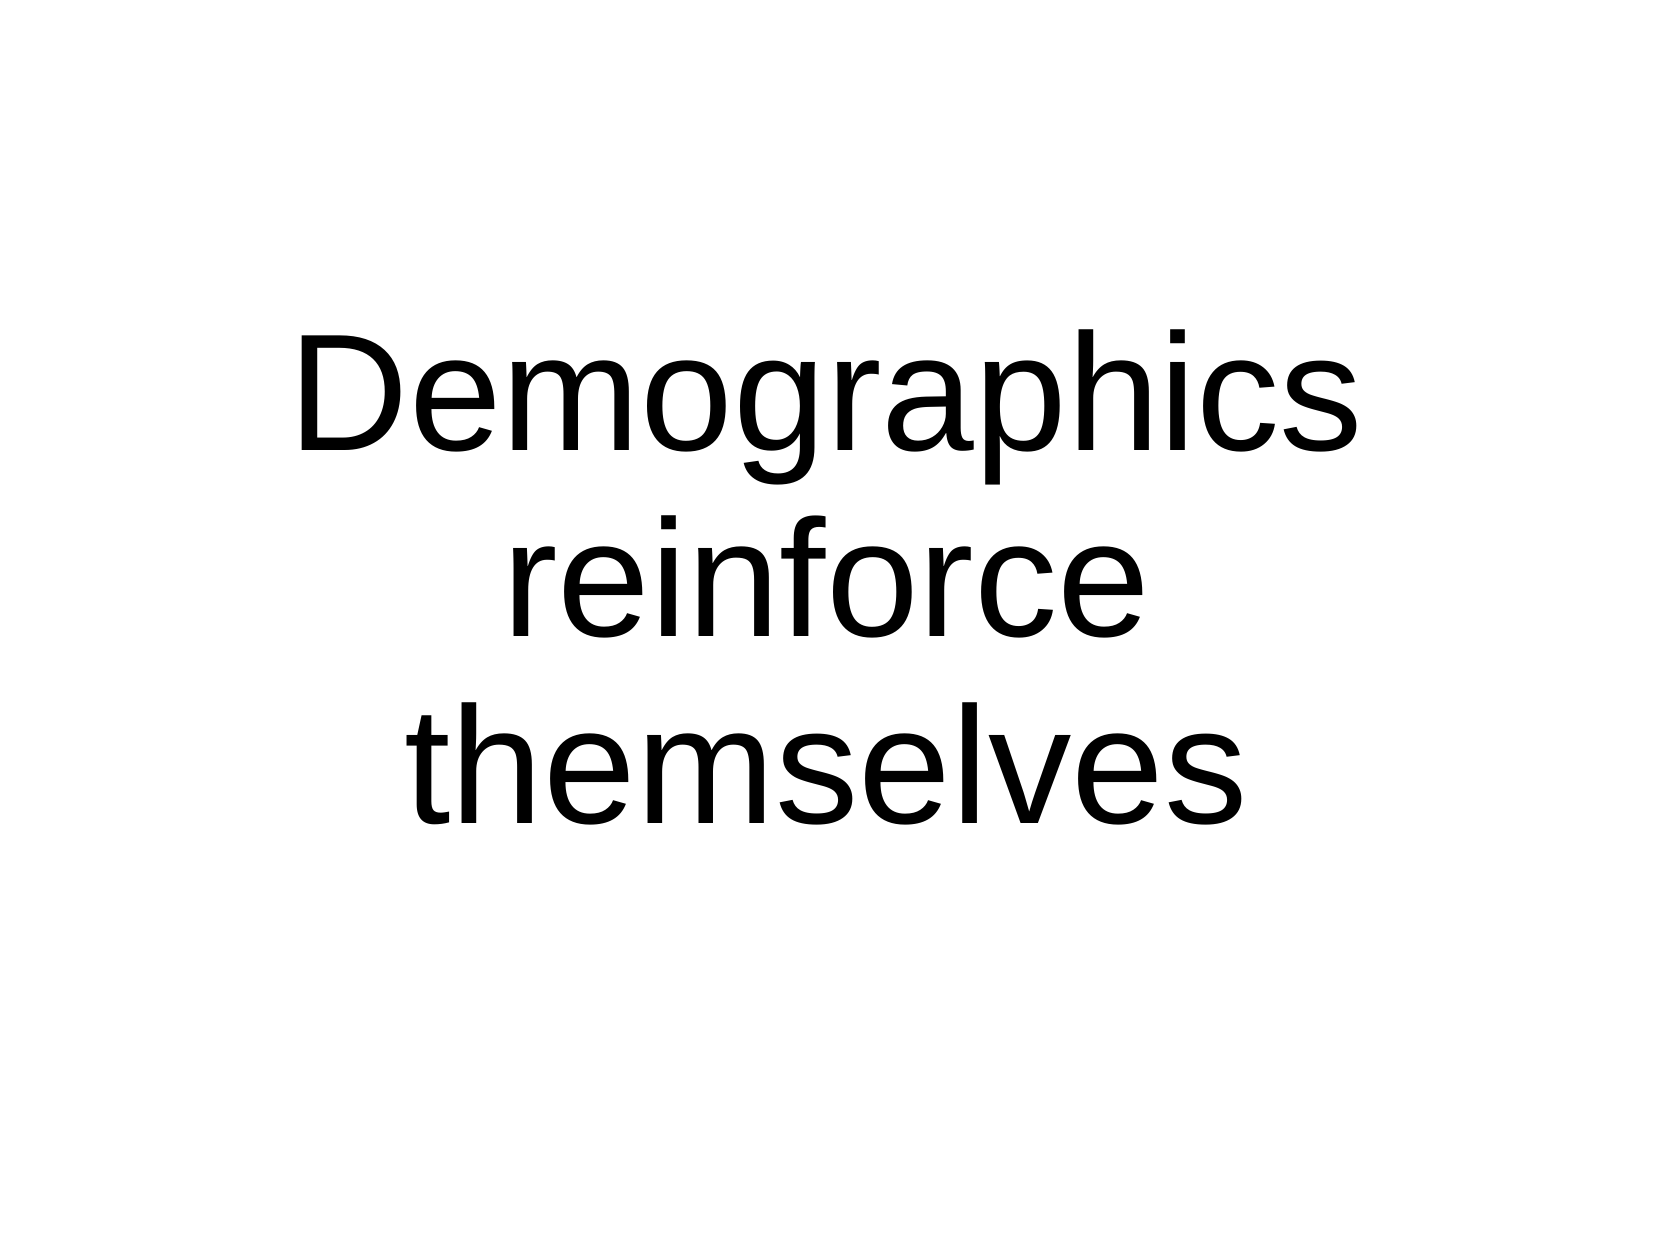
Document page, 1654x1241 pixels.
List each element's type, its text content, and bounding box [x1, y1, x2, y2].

subtitle Demographics reinforce themselves [82, 56, 1571, 1102]
